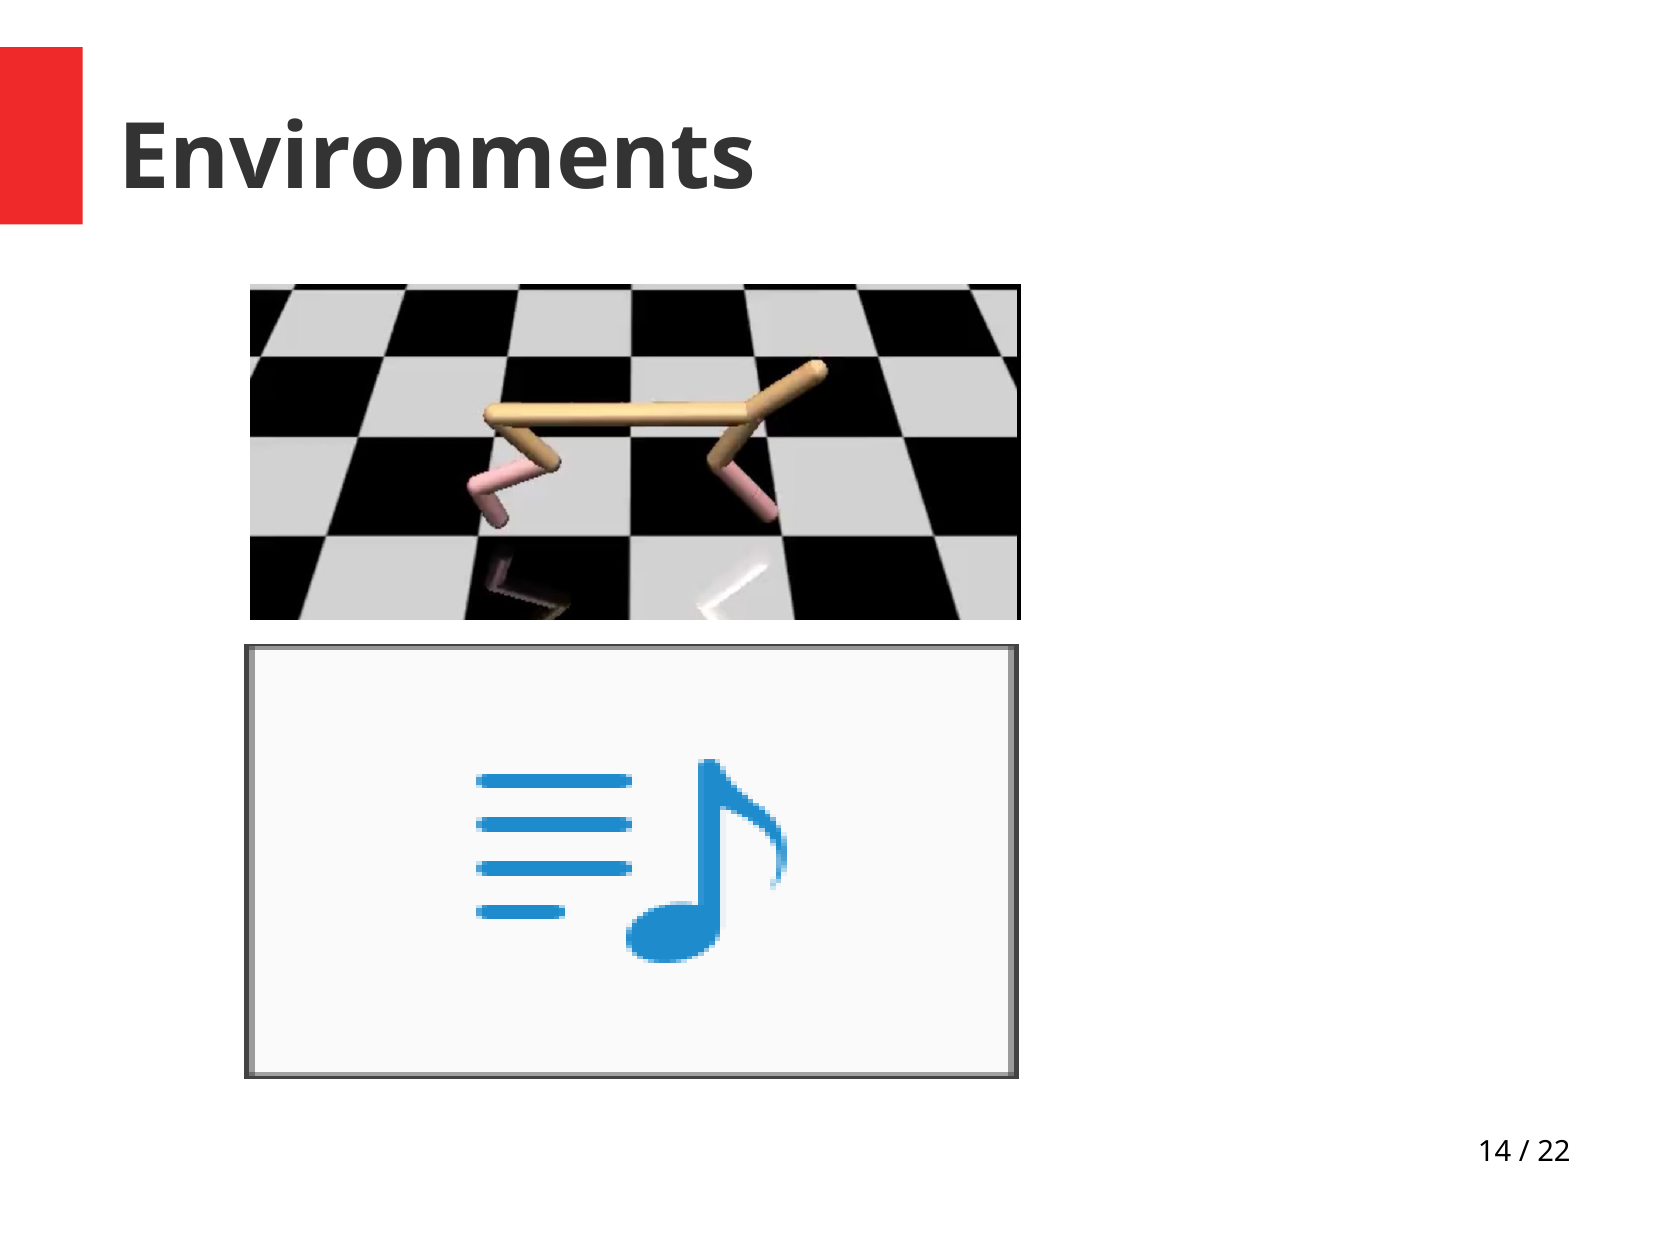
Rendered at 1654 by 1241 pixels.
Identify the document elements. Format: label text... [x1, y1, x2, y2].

picture [250, 284, 1021, 620]
title Environments [118, 49, 1571, 257]
text_box [243, 643, 1021, 1081]
